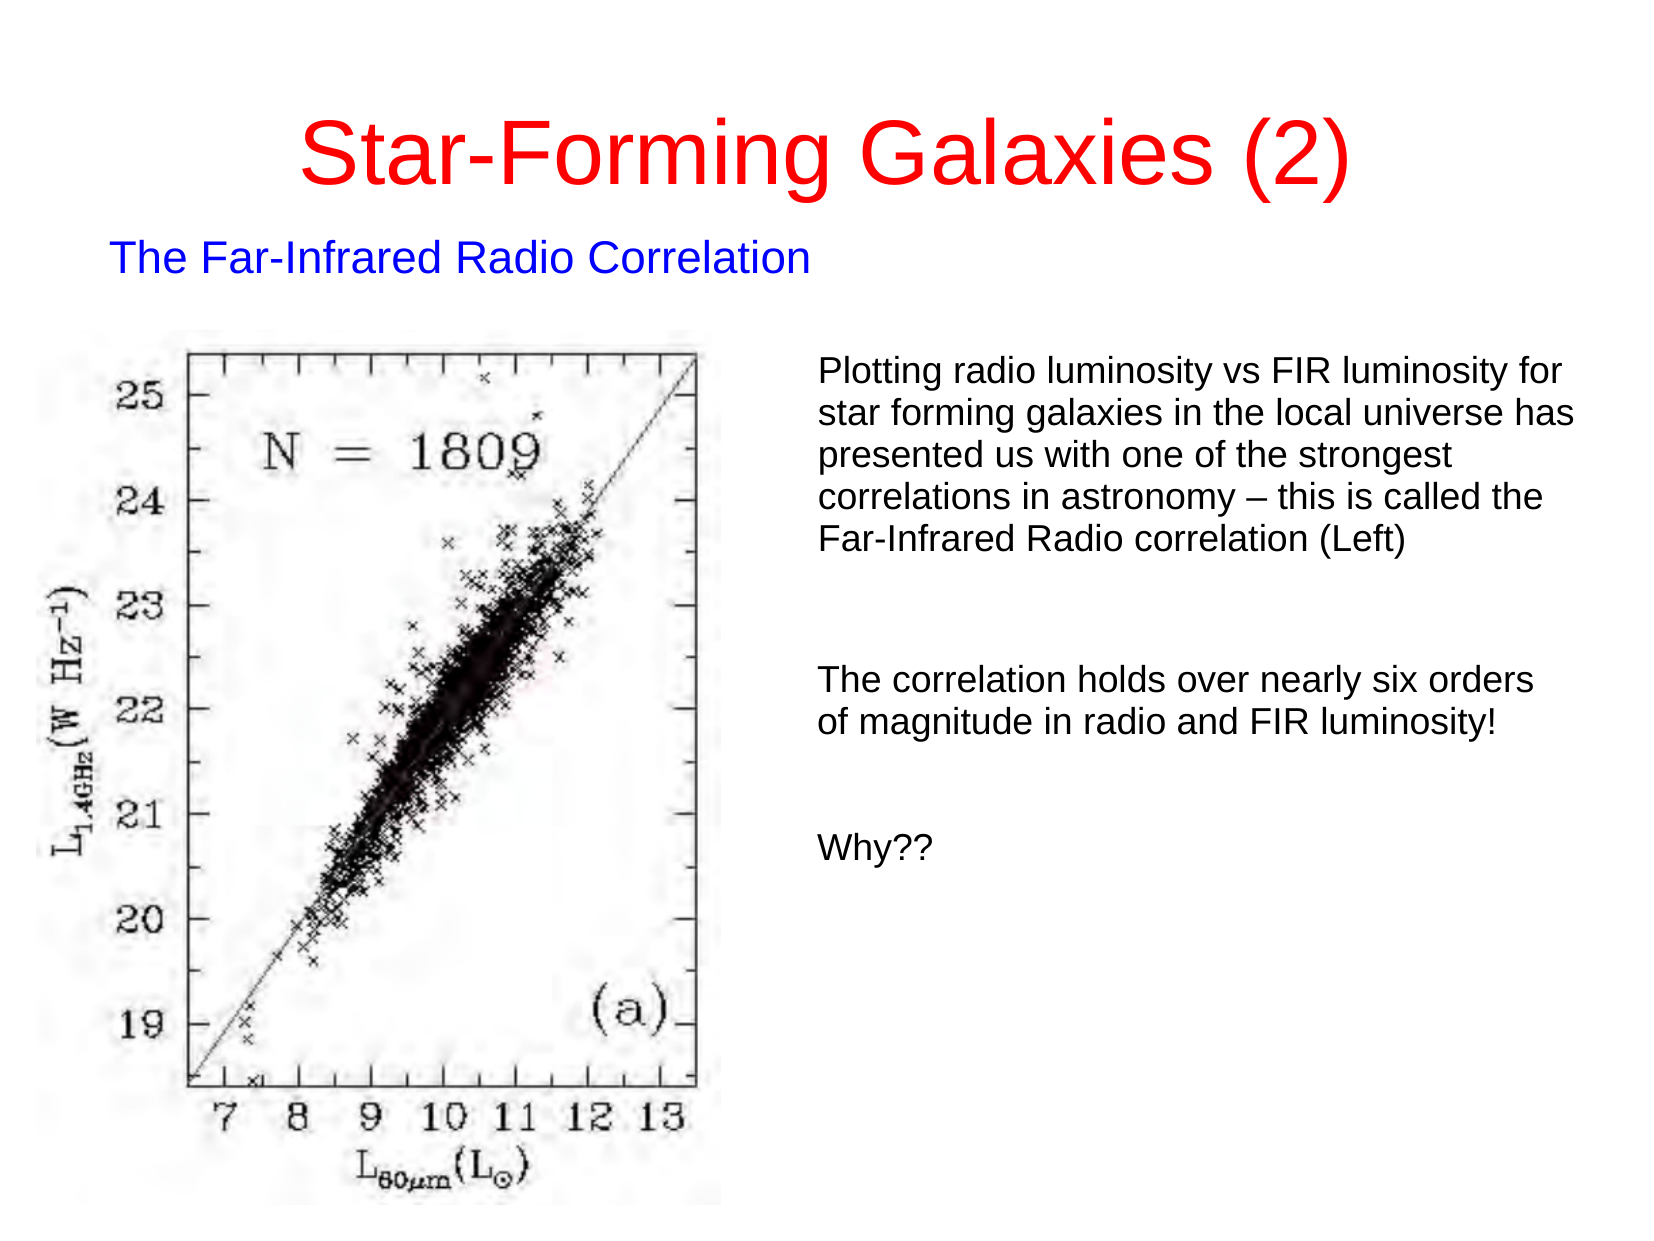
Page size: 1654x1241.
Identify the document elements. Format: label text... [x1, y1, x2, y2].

text_box Plotting radio luminosity vs FIR luminosity for star forming galaxies in the local universe has presented us with one of the strongest correlations in astronomy – this is called the Far-Infrared Radio correlation (Left) [803, 342, 1619, 568]
title Star-Forming Galaxies (2) [82, 49, 1571, 257]
text_box The correlation holds over nearly six orders of magnitude in radio and FIR luminosity! Why?? [802, 650, 1582, 876]
text_box The Far-Infrared Radio Correlation [93, 224, 827, 291]
picture [36, 330, 721, 1205]
